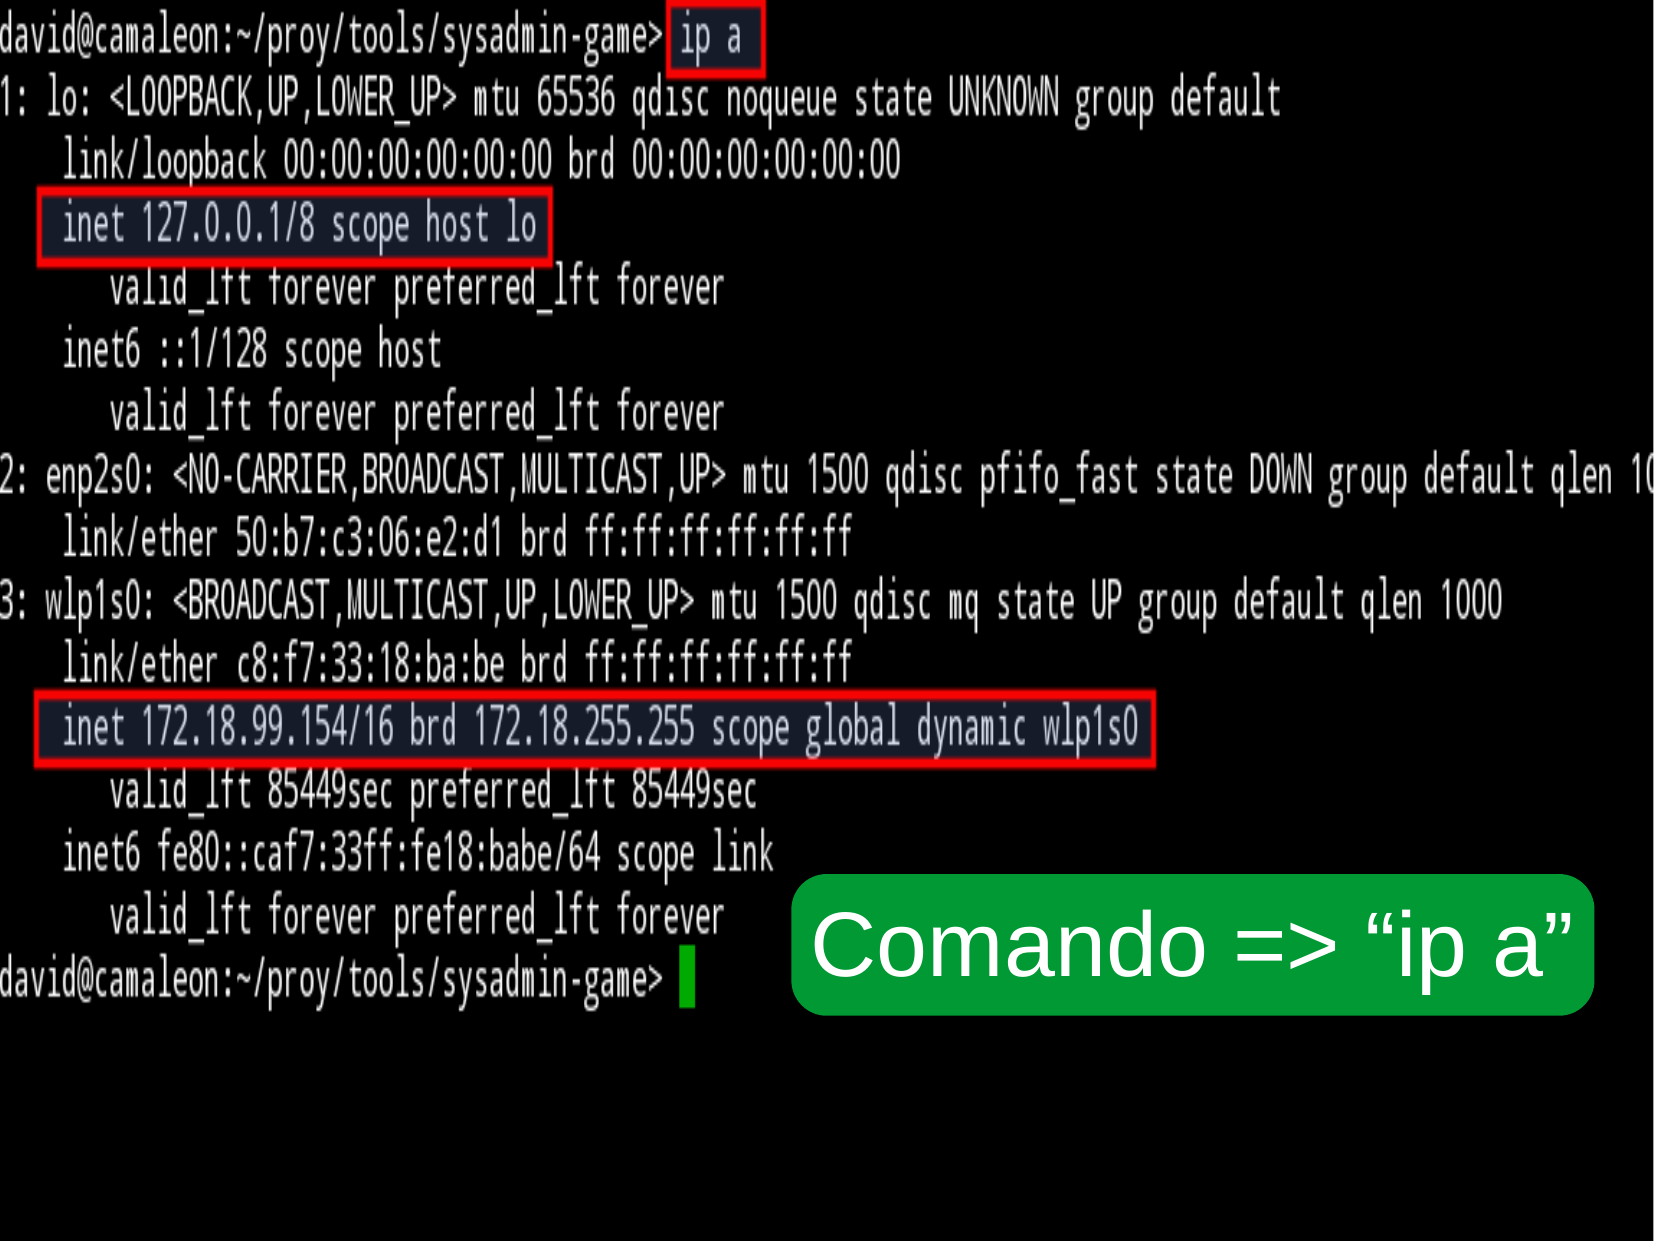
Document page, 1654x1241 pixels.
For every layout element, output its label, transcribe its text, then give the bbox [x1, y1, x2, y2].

picture [0, 0, 1654, 1241]
title Comando => “ip a” [791, 874, 1595, 1016]
